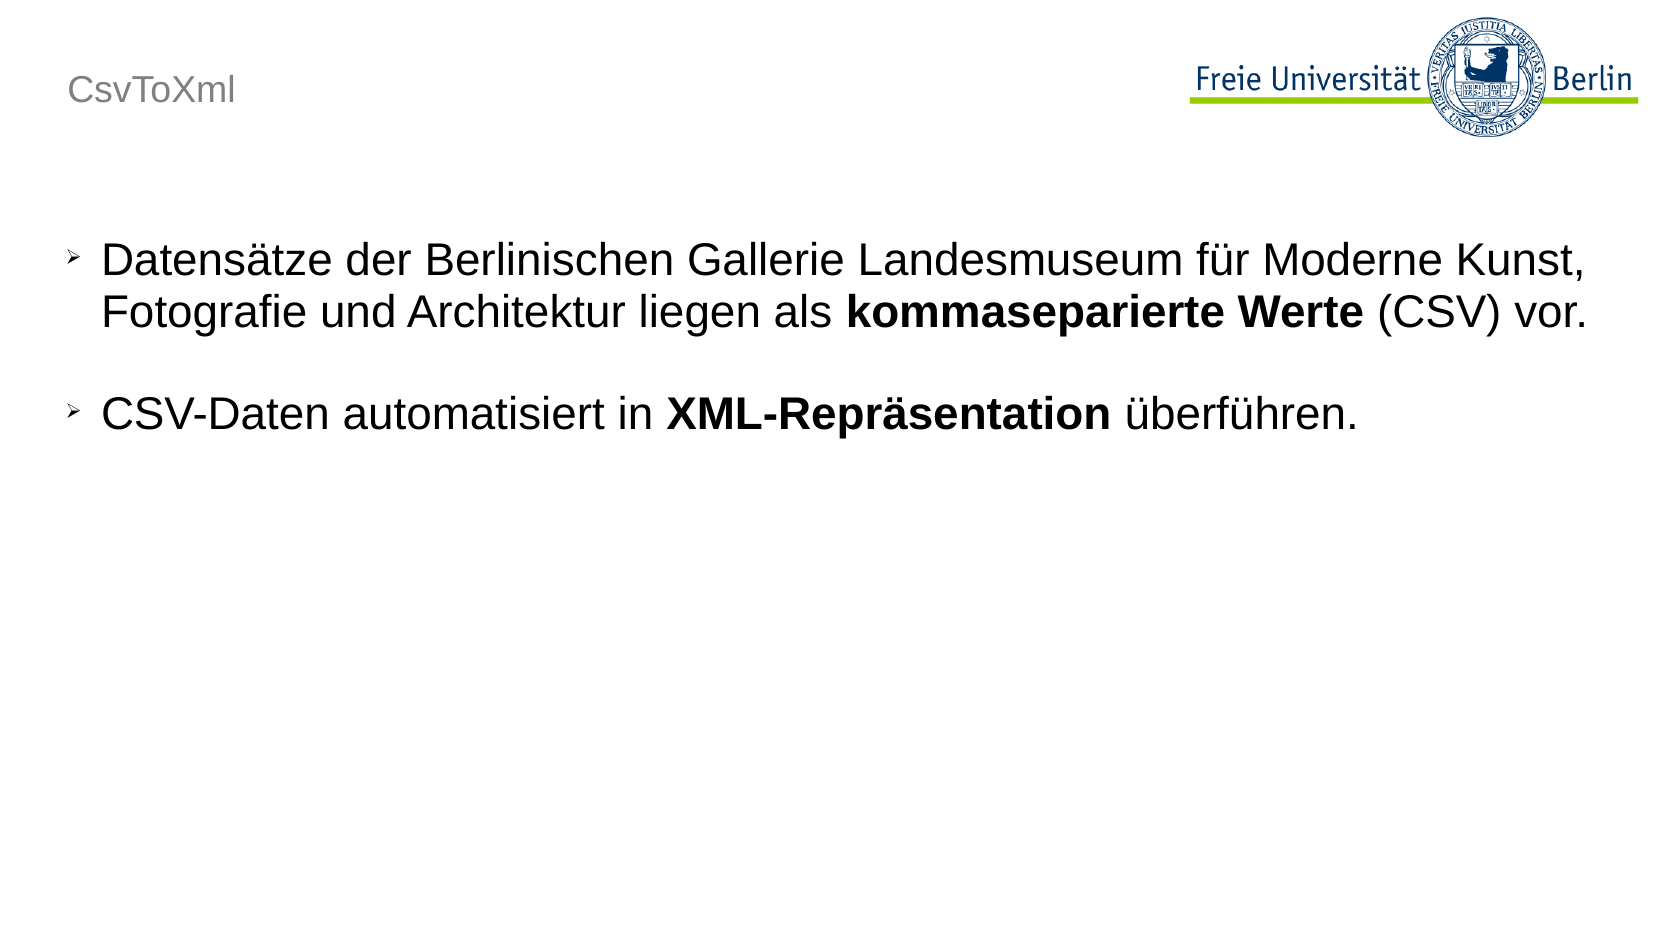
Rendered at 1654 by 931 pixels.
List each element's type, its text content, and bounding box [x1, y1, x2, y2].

text_box Datensätze der Berlinischen Gallerie Landesmuseum für Moderne Kunst, Fotografie und Architektur liegen als kommaseparierte Werte (CSV) vor. CSV-Daten automatisiert in XML-Repräsentation überführen. [50, 227, 1603, 447]
picture [1185, 11, 1642, 142]
text_box CsvToXml [52, 61, 251, 119]
